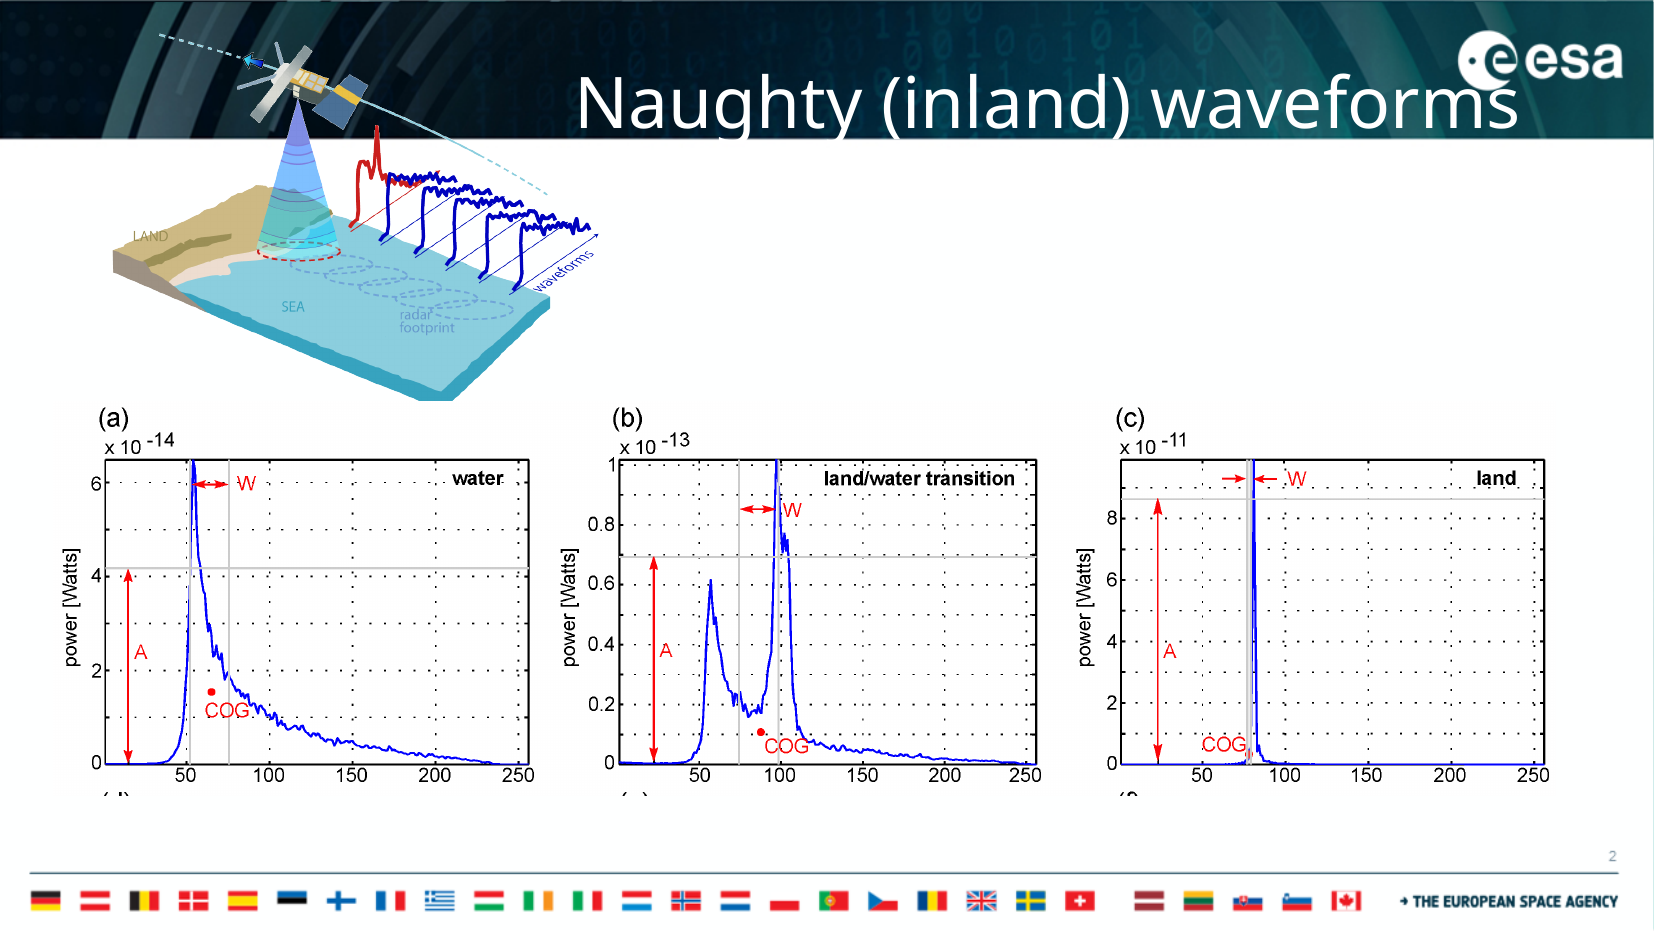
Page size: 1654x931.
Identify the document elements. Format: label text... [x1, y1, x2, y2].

picture [0, 0, 1654, 931]
title Naughty (inland) waveforms [525, 0, 1571, 215]
